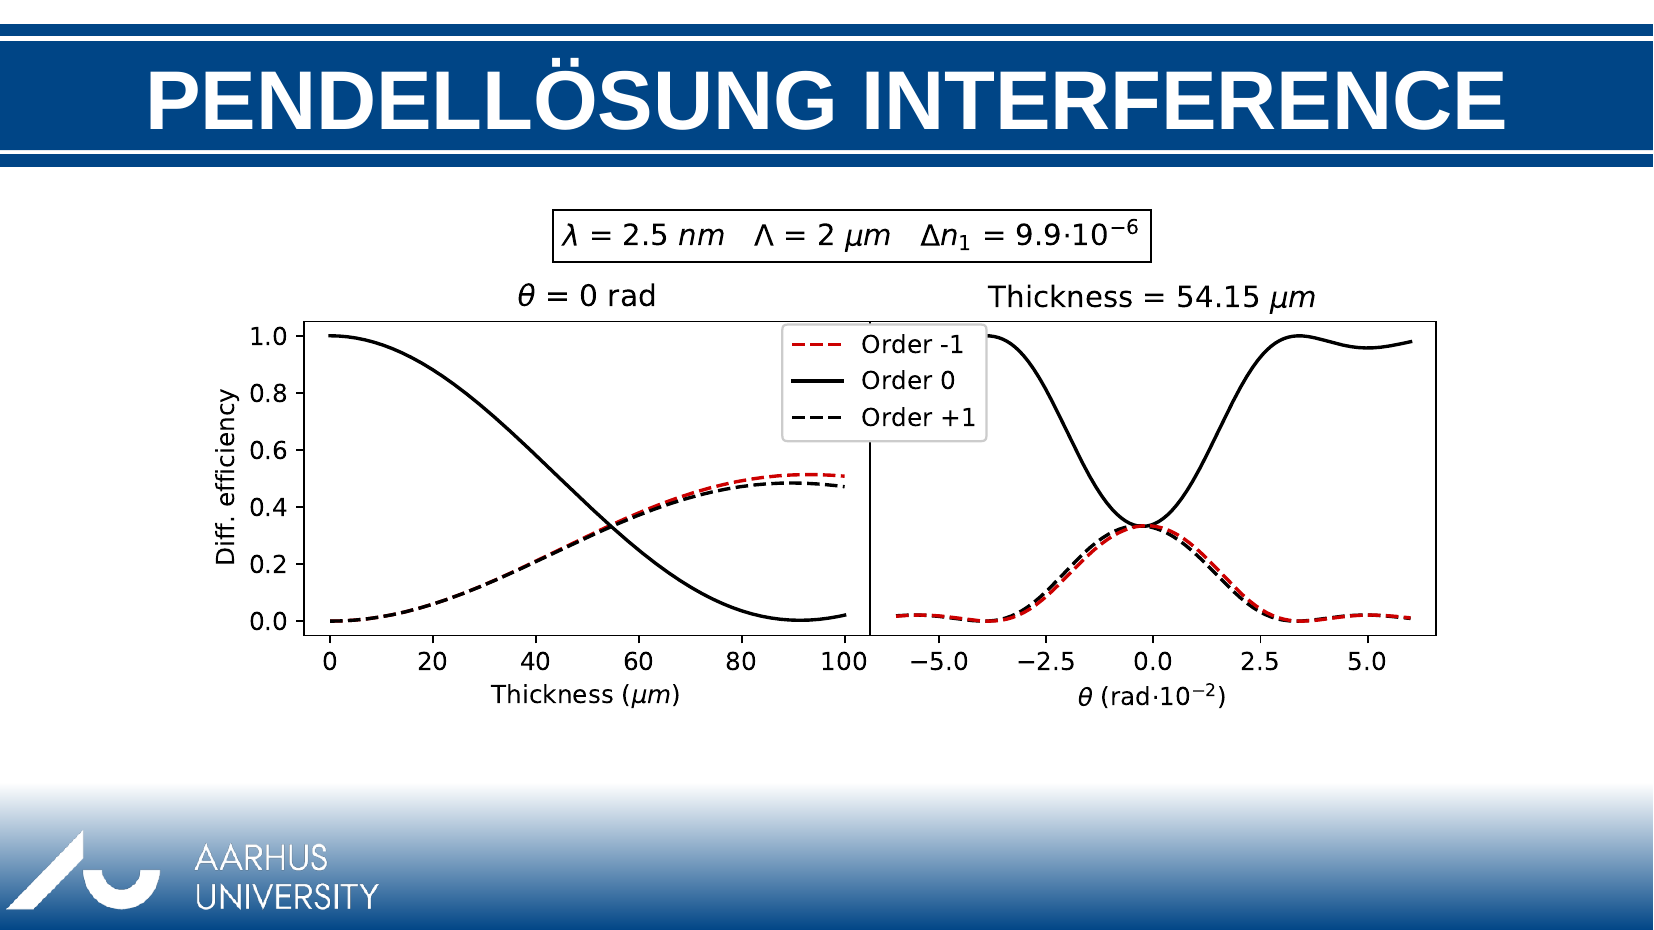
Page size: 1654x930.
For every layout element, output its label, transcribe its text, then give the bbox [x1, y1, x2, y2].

picture [199, 202, 1454, 728]
picture [5, 829, 414, 917]
title PENDELLÖSUNG INTERFERENCE [0, 41, 1653, 151]
